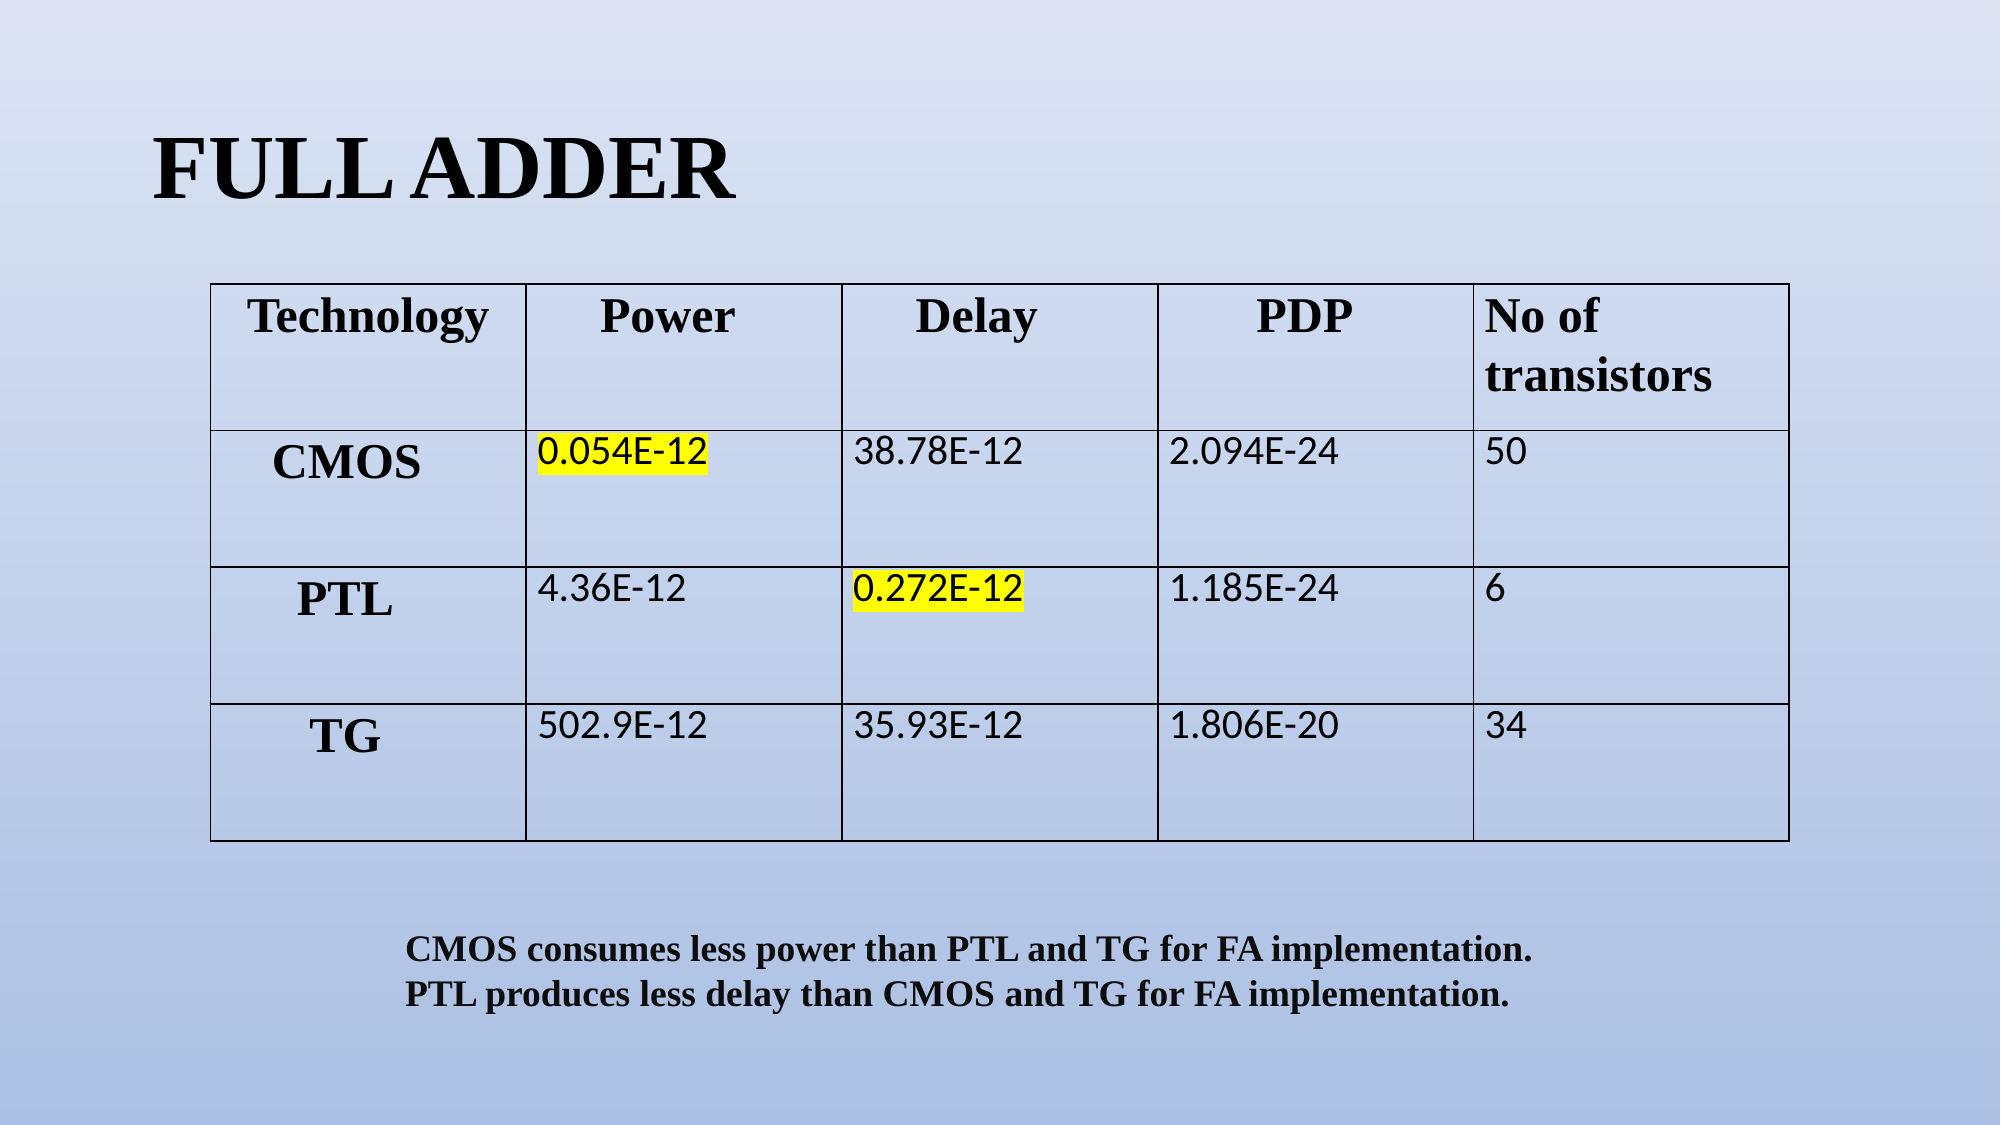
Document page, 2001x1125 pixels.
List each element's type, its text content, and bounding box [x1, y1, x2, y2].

table_header Technology [211, 285, 525, 430]
table_cell 38.78E-12 [843, 431, 1157, 566]
text_box CMOS consumes less power than PTL and TG for FA implementation. PTL produces less delay than CMOS and TG for FA implementation. [390, 916, 1579, 1067]
table_cell 0.054E-12 [527, 431, 841, 566]
table_cell 50 [1474, 431, 1788, 566]
table_cell TG [211, 705, 525, 840]
table_cell CMOS [211, 431, 525, 566]
table_header No of transistors [1474, 285, 1788, 430]
table_cell 0.272E-12 [843, 568, 1157, 703]
table_header Delay [843, 285, 1157, 430]
table_cell PTL [211, 568, 525, 703]
table_cell 502.9E-12 [527, 705, 841, 840]
table_cell 1.806E-20 [1159, 705, 1473, 840]
table_cell 1.185E-24 [1159, 568, 1473, 703]
table_header Power [527, 285, 841, 430]
table_cell 4.36E-12 [527, 568, 841, 703]
table_header PDP [1159, 285, 1473, 430]
title FULL ADDER [137, 59, 1863, 278]
table_cell 6 [1474, 568, 1788, 703]
table_cell 35.93E-12 [843, 705, 1157, 840]
table_cell 34 [1474, 705, 1788, 840]
table_cell 2.094E-24 [1159, 431, 1473, 566]
